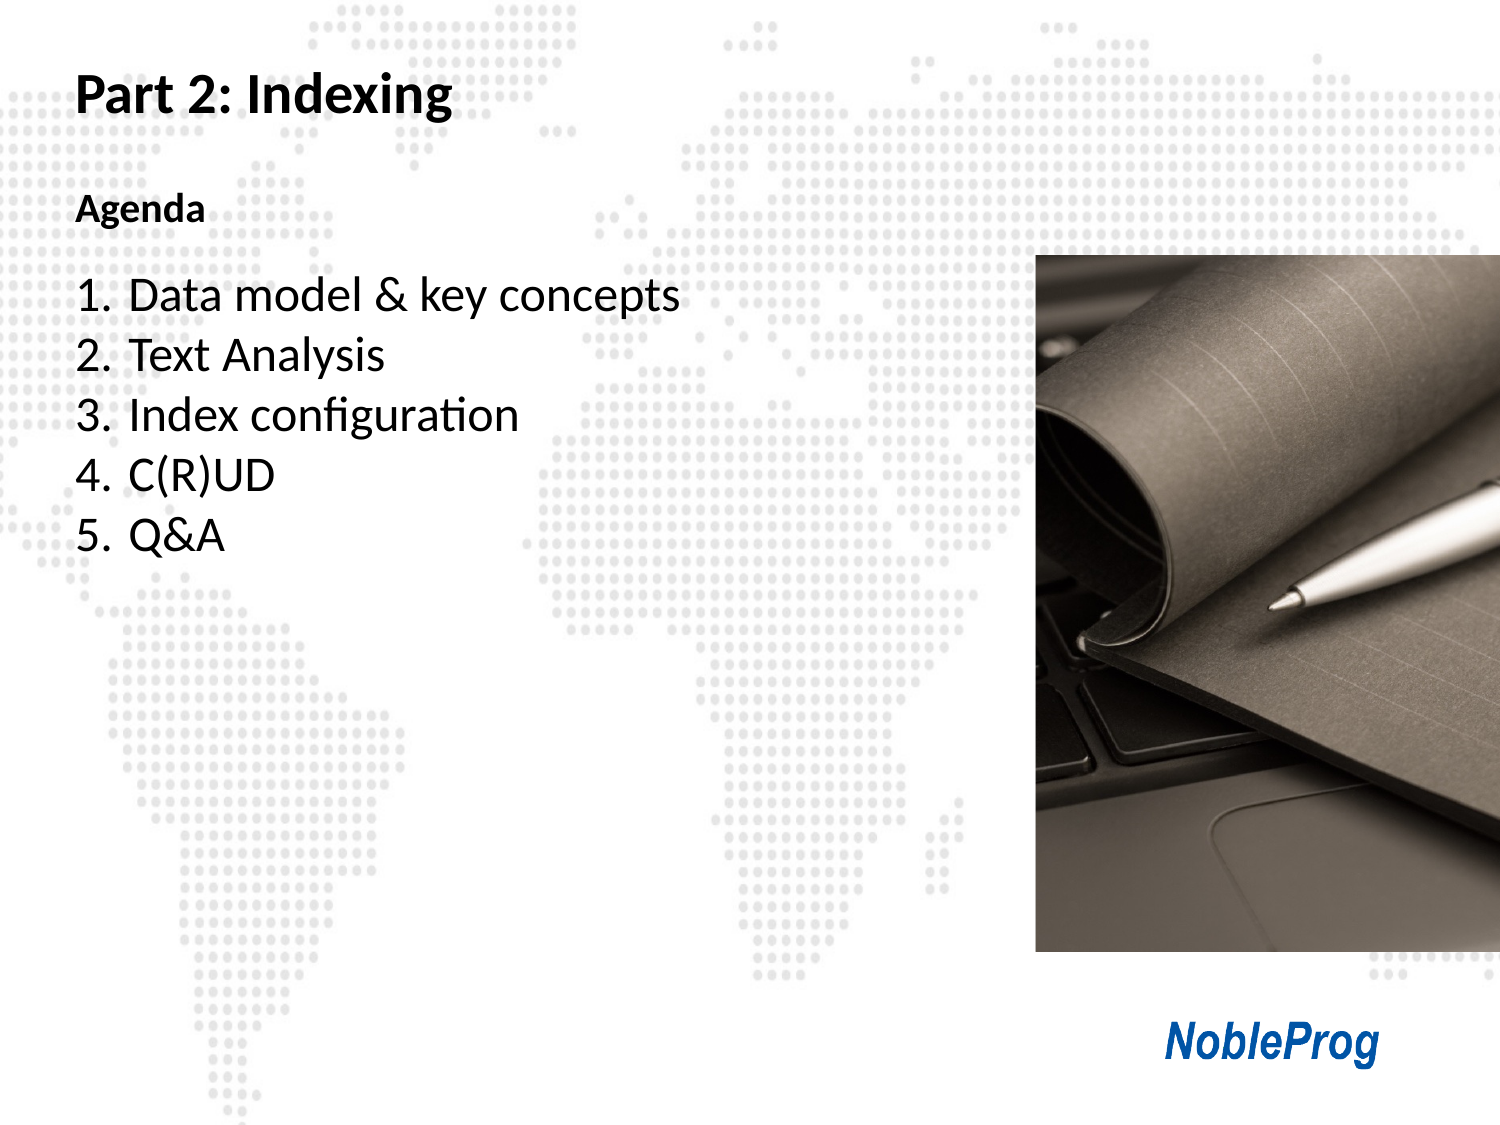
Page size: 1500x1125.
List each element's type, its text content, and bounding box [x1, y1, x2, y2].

text_box Data model & key concepts Text Analysis Index configuration C(R)UD Q&A [75, 261, 1425, 958]
text_box Part 2: Indexing [75, 55, 1425, 127]
text_box Agenda [75, 180, 1425, 231]
picture [0, 0, 1500, 1125]
